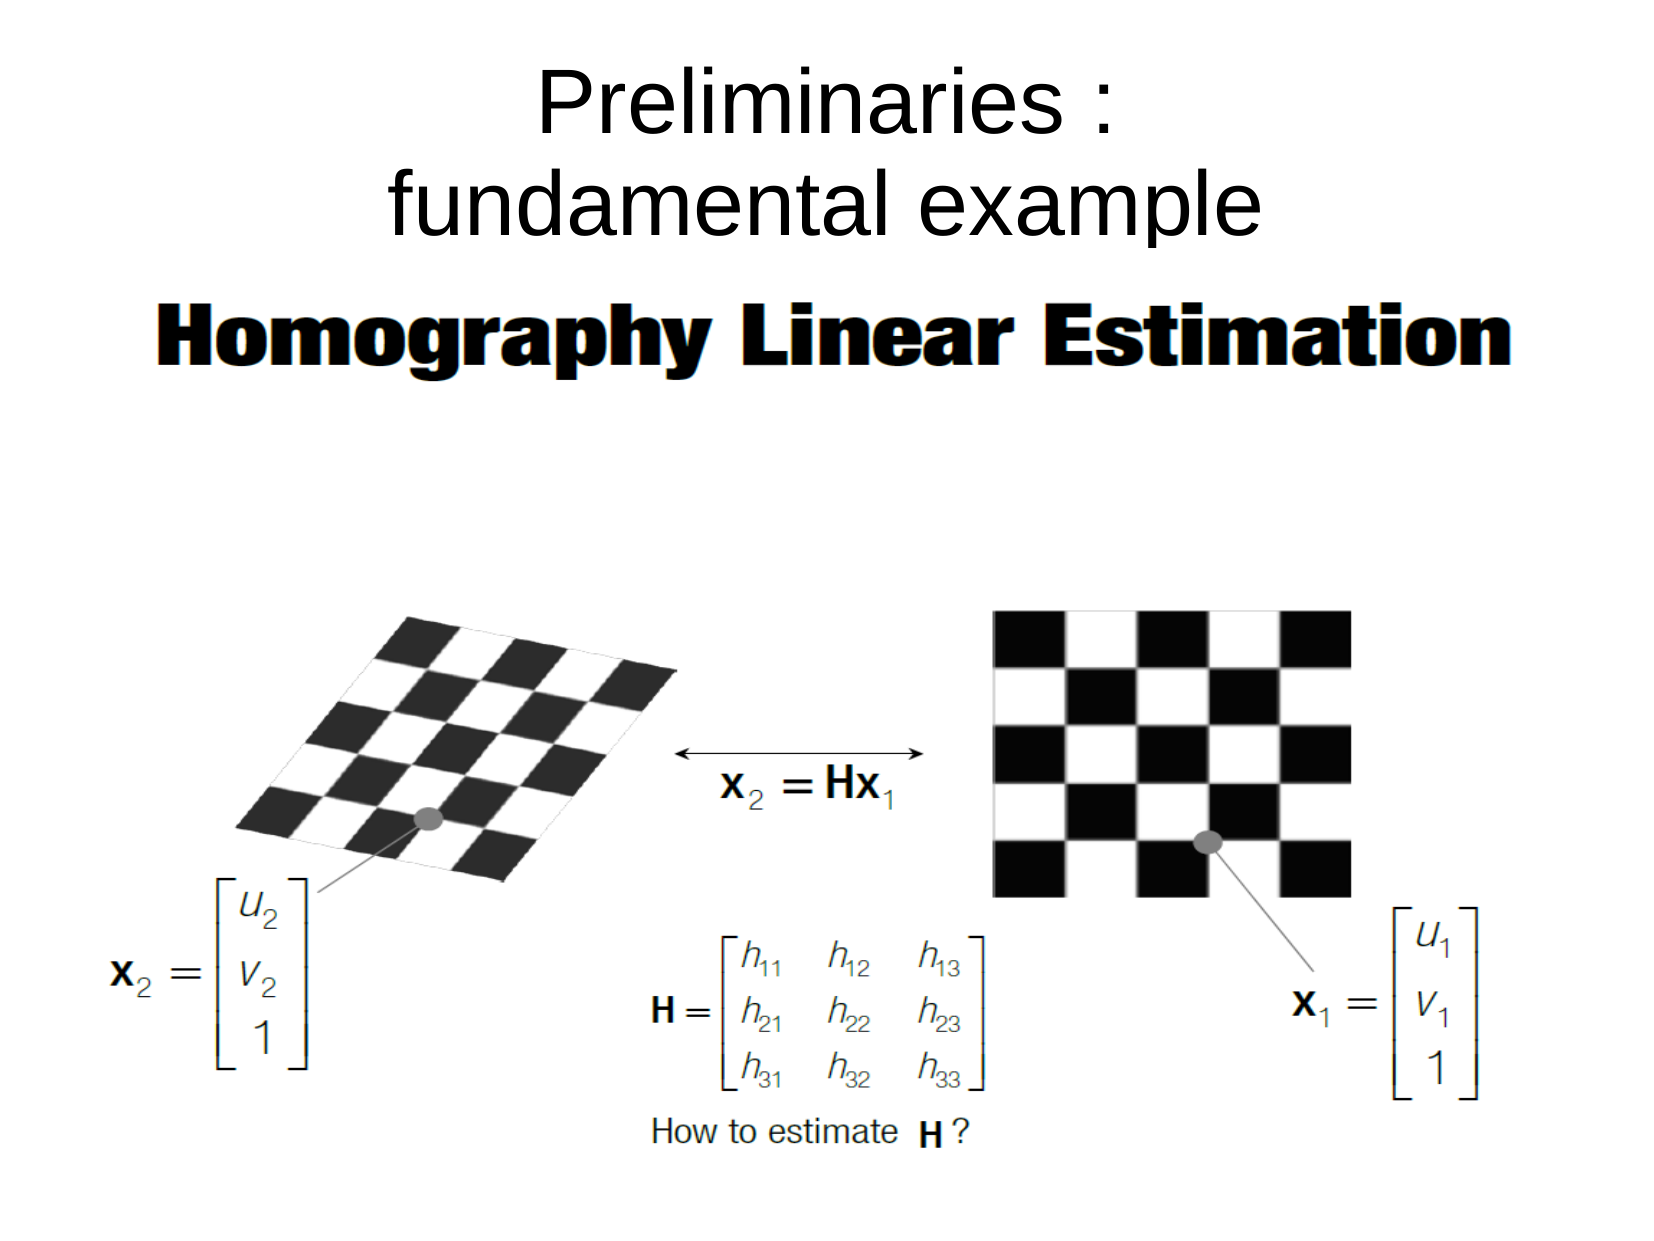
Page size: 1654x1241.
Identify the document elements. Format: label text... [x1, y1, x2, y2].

picture [35, 248, 1612, 1193]
title Preliminaries : fundamental example [82, 49, 1571, 248]
